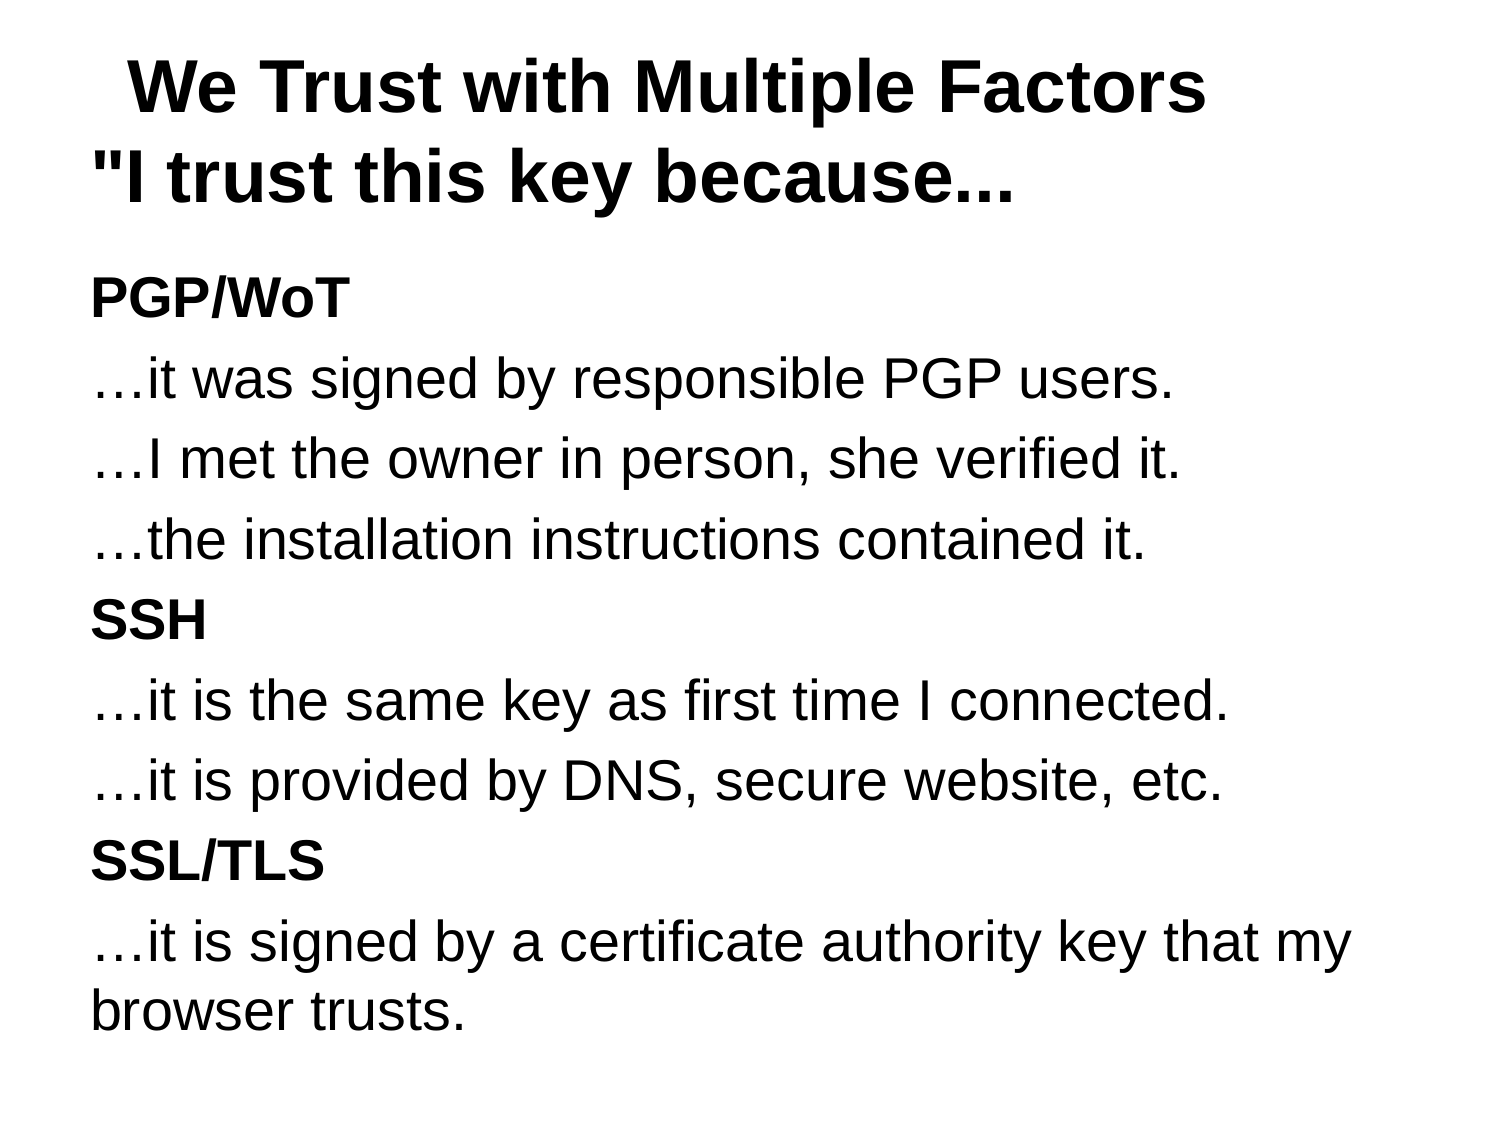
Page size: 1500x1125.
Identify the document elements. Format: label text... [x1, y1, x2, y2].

list PGP/WoT …it was signed by responsible PGP users. …I met the owner in person, she verified it. …the installation instructions contained it. SSH …it is the same key as first time I connected. …it is provided by DNS, secure website, etc. SSL/TLS …it is signed by a certificate authority key that my browser trusts. [75, 245, 1425, 1061]
title We Trust with Multiple Factors "I trust this key because... [75, 45, 1425, 233]
